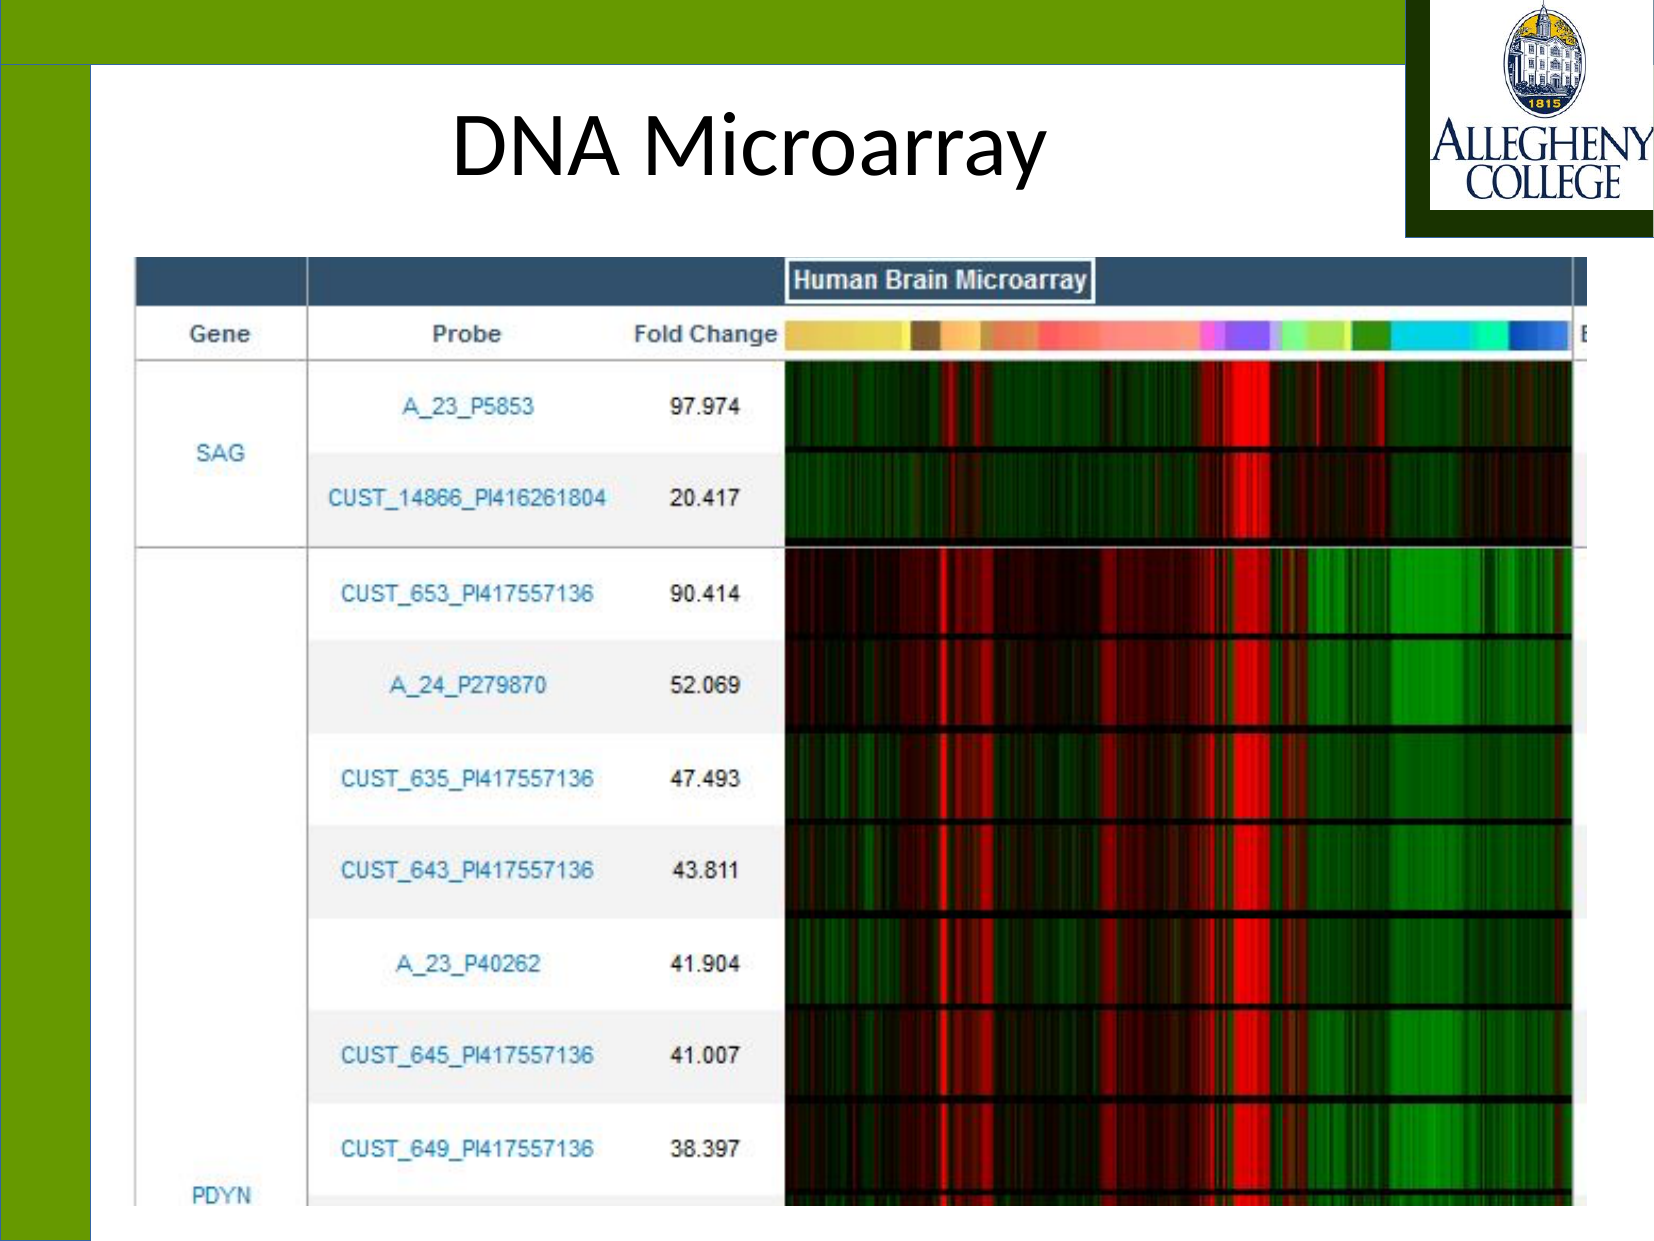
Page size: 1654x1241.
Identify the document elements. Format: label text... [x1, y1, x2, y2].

picture [91, 257, 1587, 1206]
picture [1430, 0, 1654, 210]
title DNA Microarray [75, 45, 1426, 233]
text_box [0, 0, 1654, 1241]
